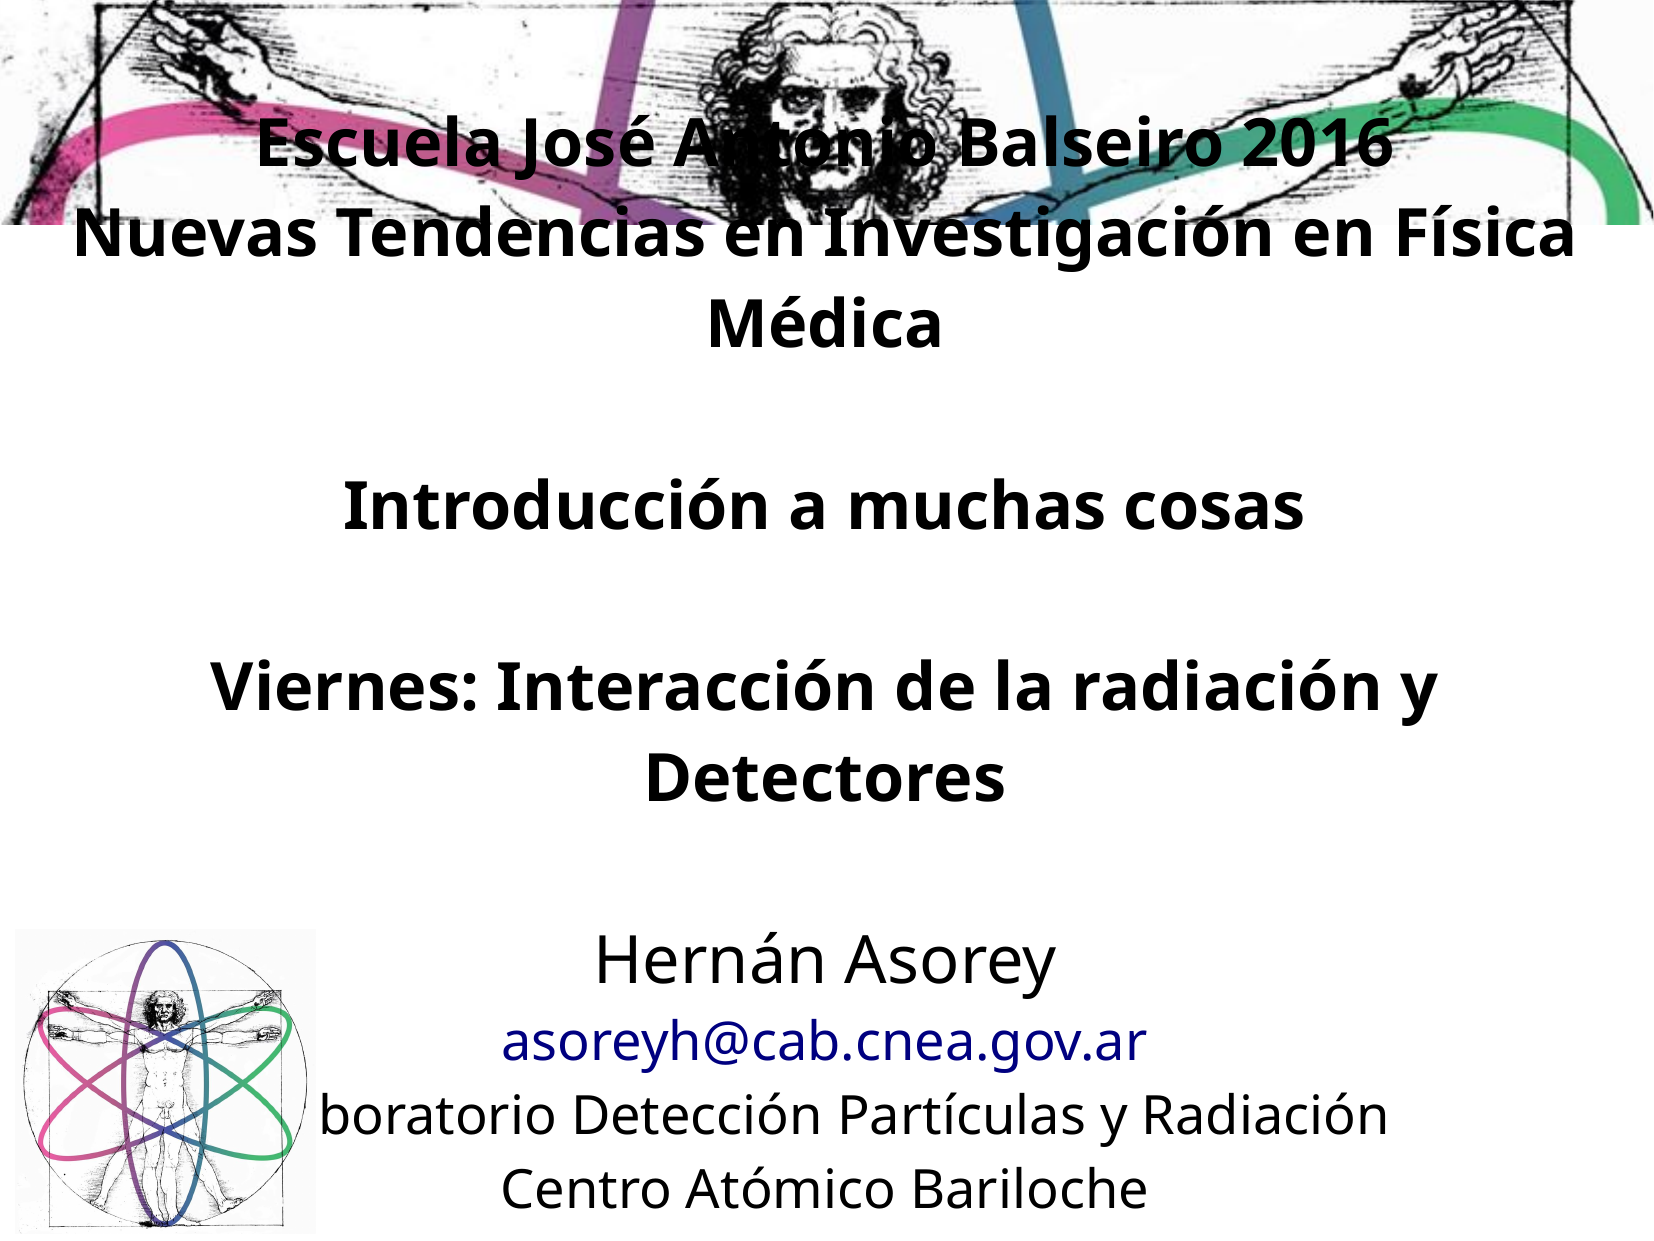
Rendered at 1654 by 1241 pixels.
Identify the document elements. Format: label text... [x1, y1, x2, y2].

picture [0, 0, 1654, 225]
text_box Escuela José Antonio Balseiro 2016 Nuevas Tendencias en Investigación en Física Médica Introducción a muchas cosas Viernes: Interacción de la radiación y Detectores Hernán Asorey asoreyh@cab.cnea.gov.ar Laboratorio Detección Partículas y Radiación Centro Atómico Bariloche [45, 239, 1606, 1171]
picture [15, 929, 316, 1235]
